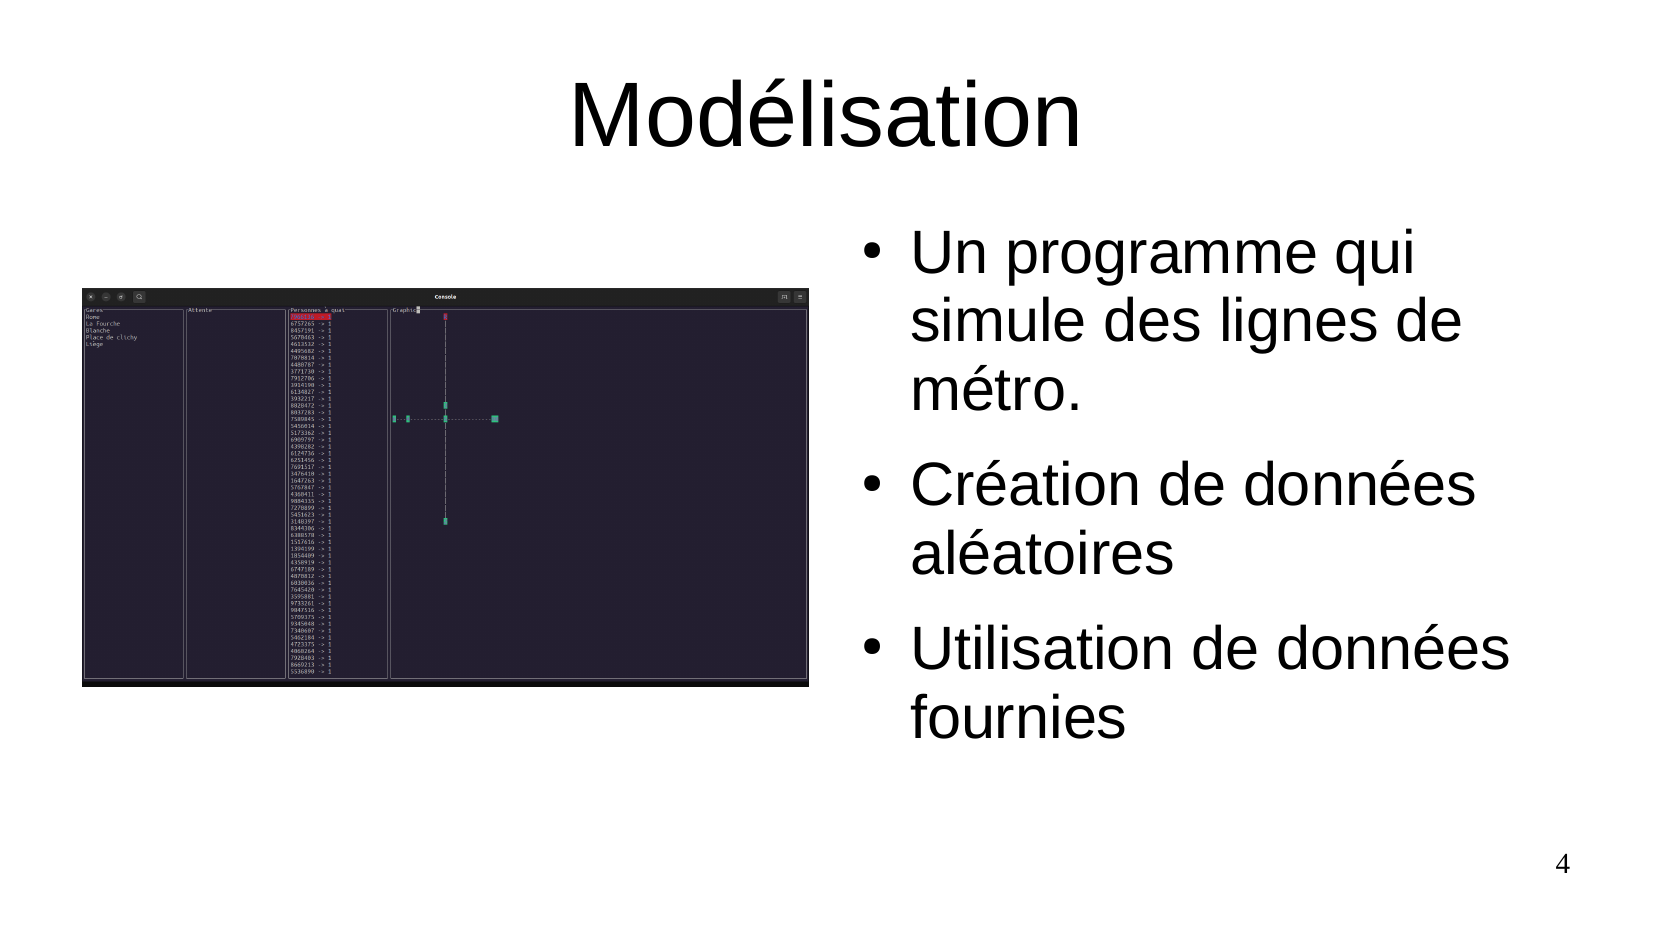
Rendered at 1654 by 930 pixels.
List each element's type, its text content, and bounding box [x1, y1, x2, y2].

picture [82, 288, 809, 687]
list Un programme qui simule des lignes de métro. Création de données aléatoires Utilisation de données fournies [844, 217, 1571, 757]
title Modélisation [82, 37, 1571, 193]
